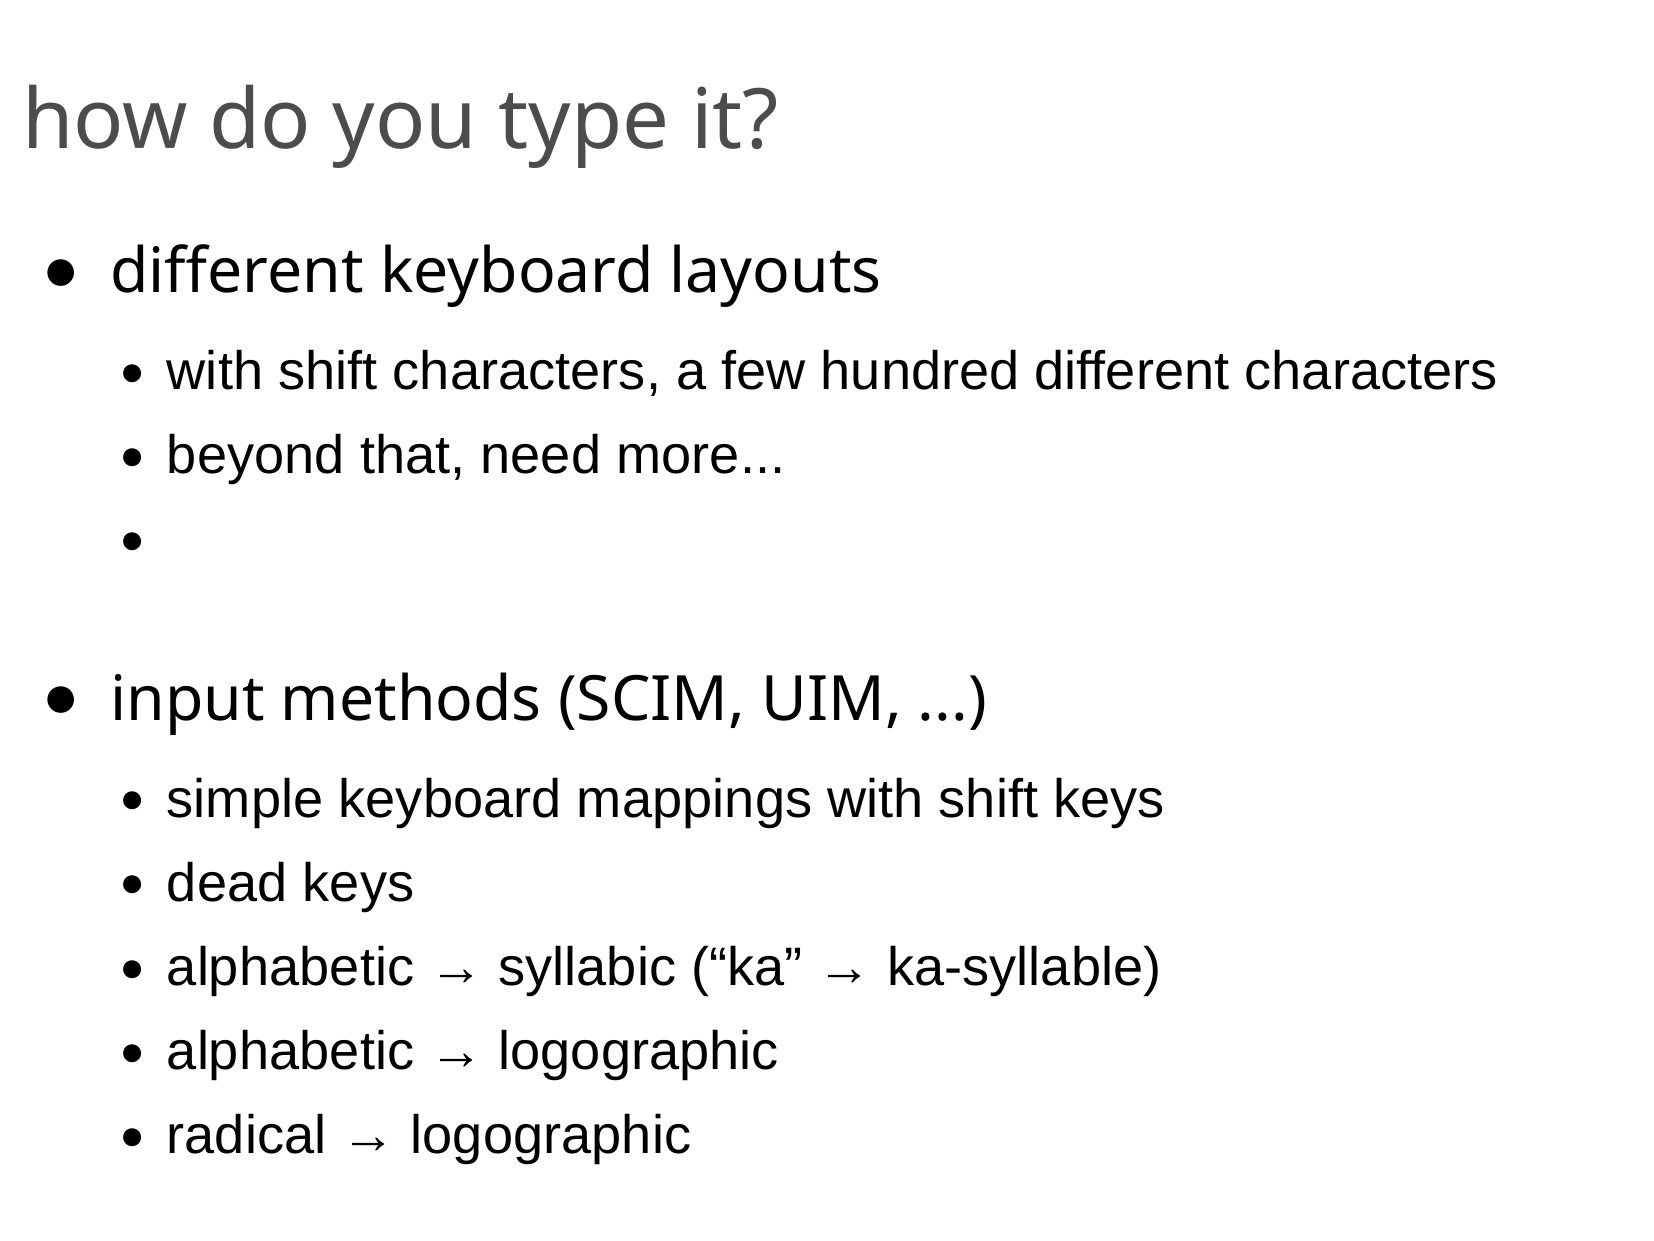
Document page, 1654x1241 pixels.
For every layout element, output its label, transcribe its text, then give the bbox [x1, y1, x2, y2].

list different keyboard layouts with shift characters, a few hundred different characters beyond that, need more... input methods (SCIM, UIM, ...) simple keyboard mappings with shift keys dead keys alphabetic → syllabic (“ka” → ka-syllable) alphabetic → logographic radical → logographic [25, 223, 1654, 1169]
title how do you type it? [22, 26, 1654, 205]
